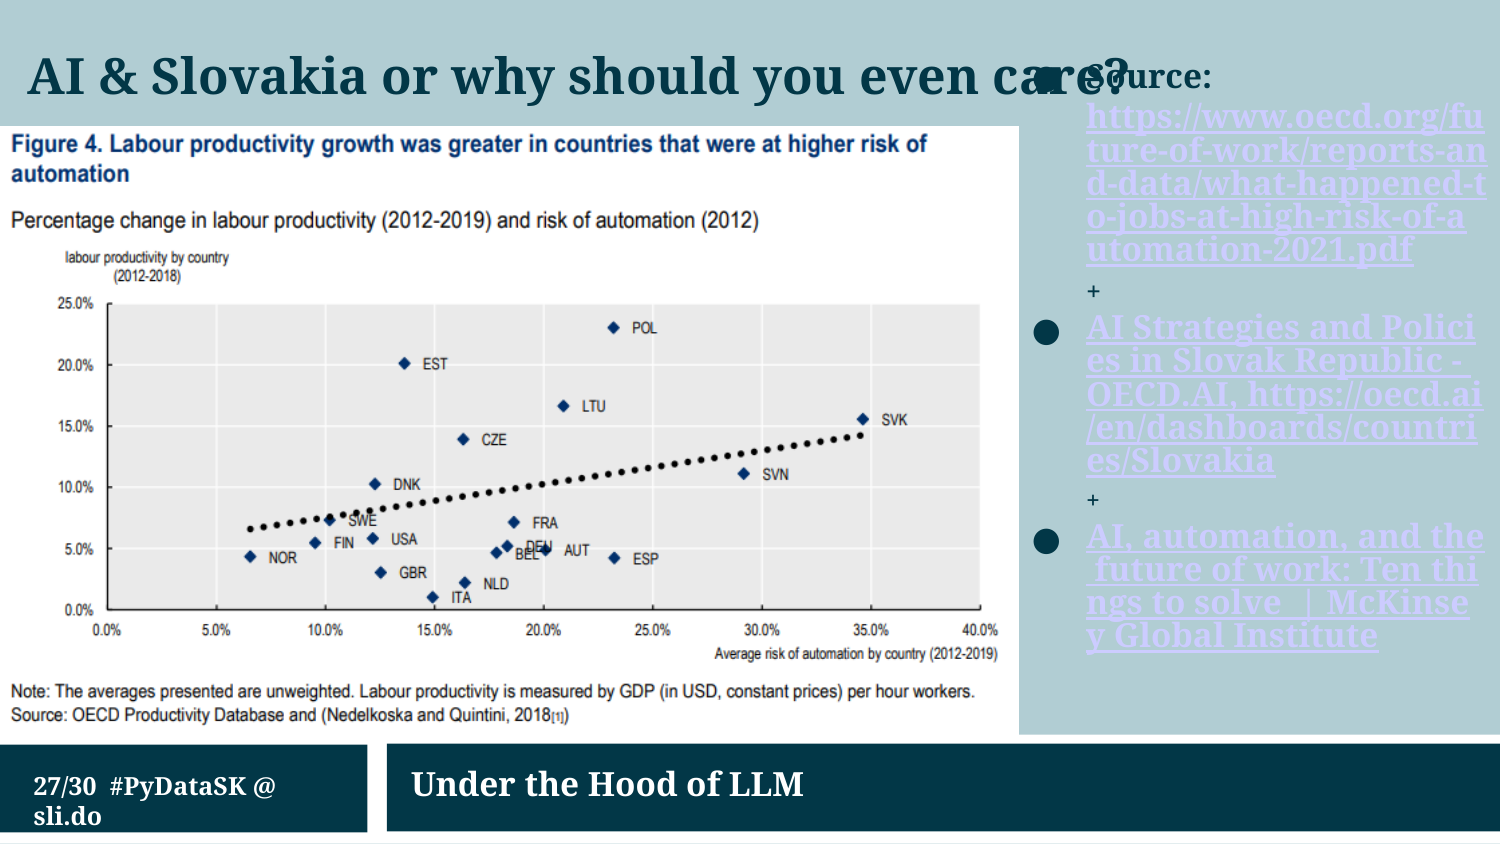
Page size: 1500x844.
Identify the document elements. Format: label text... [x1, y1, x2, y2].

picture [0, 126, 1019, 741]
text_box Source: https://www.oecd.org/future-of-work/reports-and-data/what-happened-to-jobs-at-high-risk-of-automation-2021.pdf + AI Strategies and Policies in Slovak Republic - OECD.AI, https://oecd.ai/en/dashboards/countries/Slovakia + AI, automation, and the future of work: Ten things to solve | McKinsey Global Institute [999, 49, 1500, 615]
text_box AI & Slovakia or why should you even care? [16, 13, 1483, 126]
text_box 27/30 #PyDataSK @ sli.do [22, 764, 362, 808]
text_box Under the Hood of LLM [400, 740, 1500, 826]
